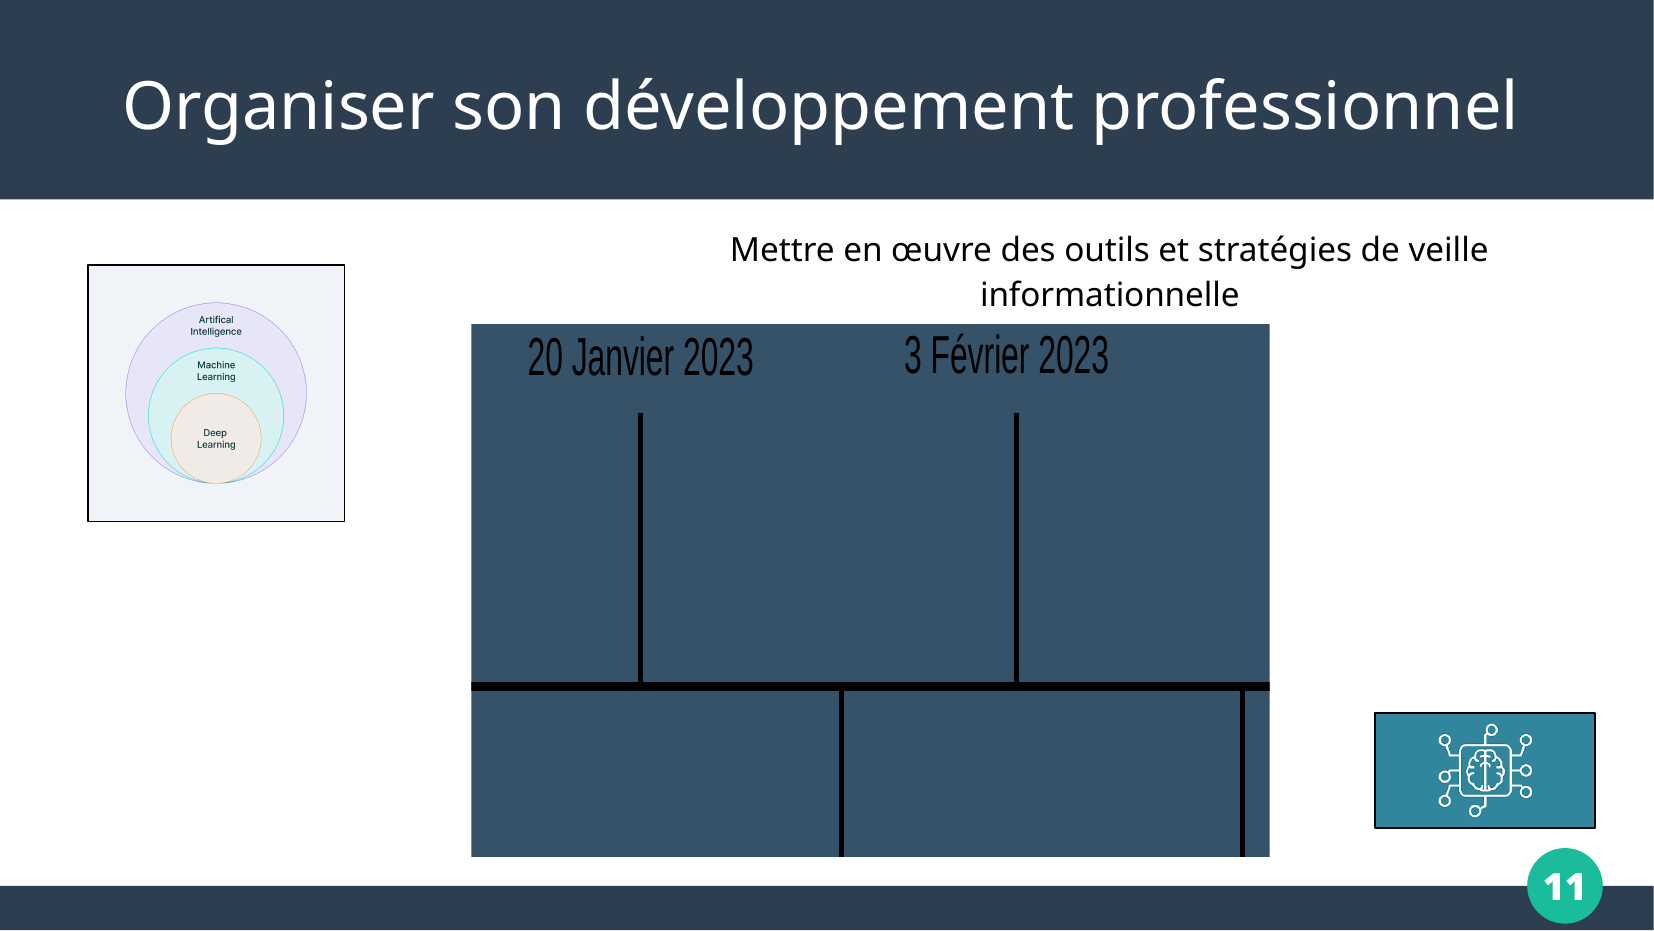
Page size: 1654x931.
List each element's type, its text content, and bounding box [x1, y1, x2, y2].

picture [88, 265, 344, 521]
text_box Organiser son développement professionnel [48, 29, 1595, 178]
text_box Mettre en œuvre des outils et stratégies de veille informationnelle [620, 263, 1600, 325]
picture [471, 324, 1270, 857]
picture [1375, 714, 1595, 827]
